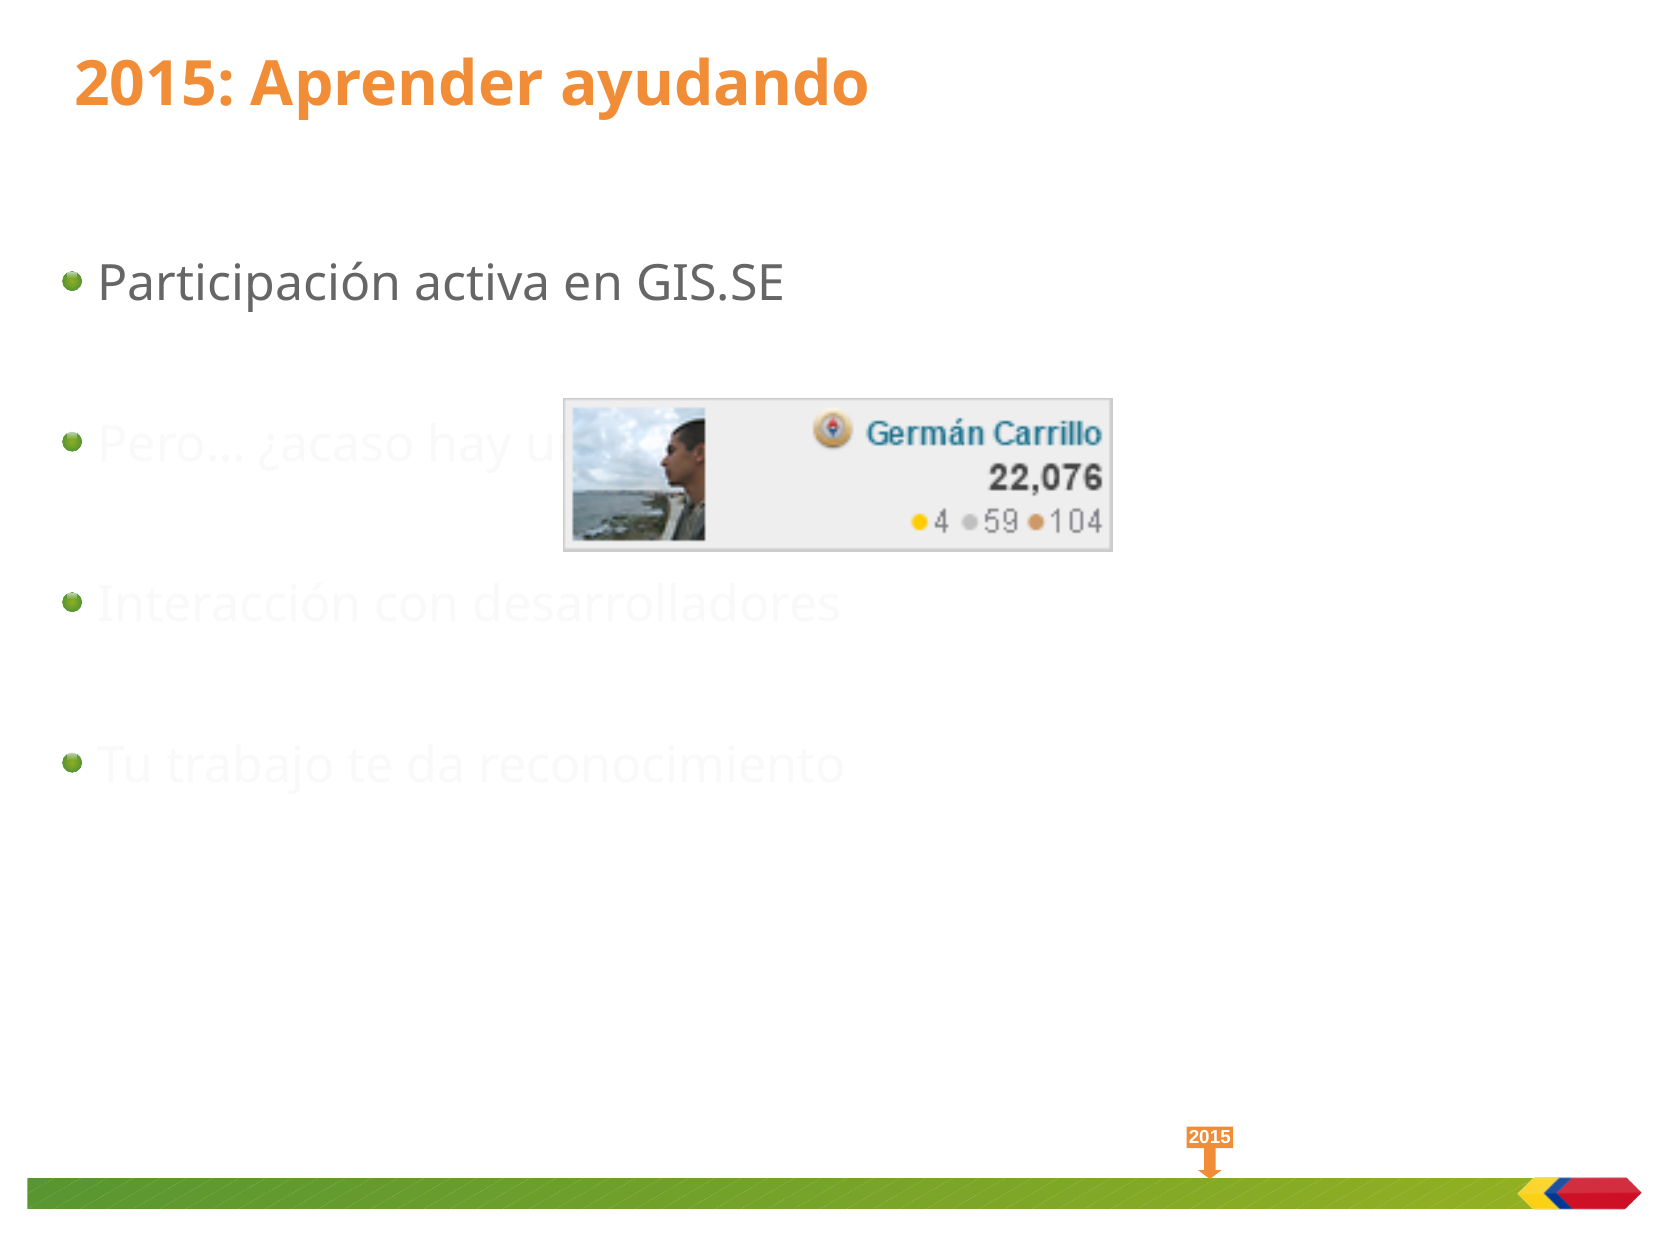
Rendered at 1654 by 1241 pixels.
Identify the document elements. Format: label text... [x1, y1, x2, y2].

picture [1517, 1131, 1642, 1241]
text_box 2015 [1186, 1126, 1234, 1179]
text_box [27, 1178, 1532, 1209]
title 2015: Aprender ayudando [74, 45, 1599, 118]
picture [563, 398, 1113, 552]
text_box Participación activa en GIS.SE Pero… ¿acaso hay un lugar para mí? Interacción con desarrolladores Tu trabajo te da reconocimiento [46, 159, 1605, 1118]
